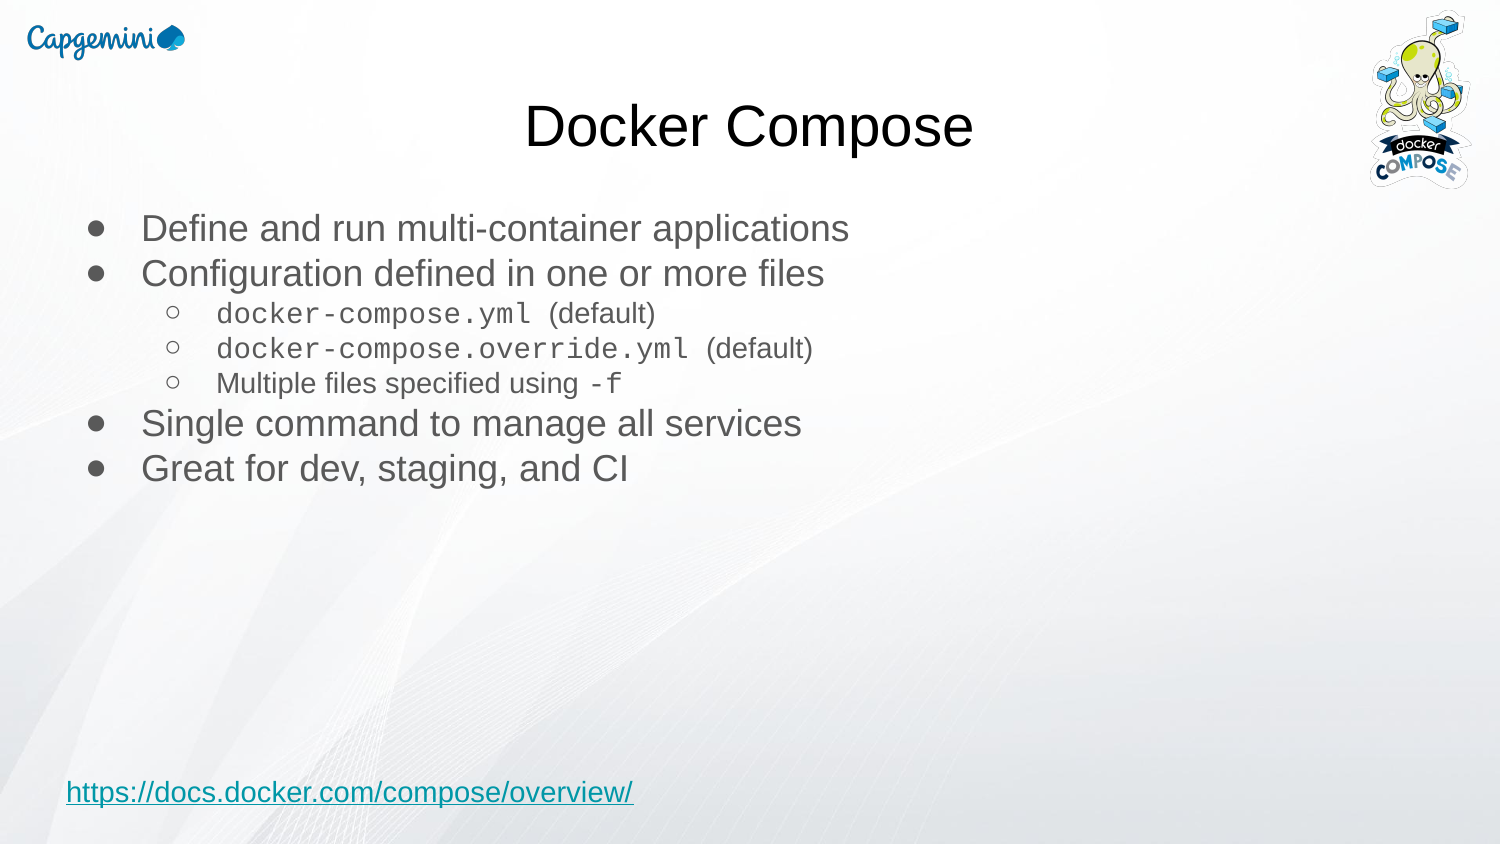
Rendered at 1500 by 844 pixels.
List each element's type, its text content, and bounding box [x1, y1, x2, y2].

picture [0, 0, 1500, 844]
title Docker Compose [51, 72, 1370, 167]
text_box https://docs.docker.com/compose/overview/ [51, 771, 676, 810]
list Define and run multi-container applications Configuration defined in one or more files docker-compose.yml (default) docker-compose.override.yml (default) Multiple files specified using -f Single command to manage all services Great for dev, staging, and CI [51, 189, 1449, 750]
